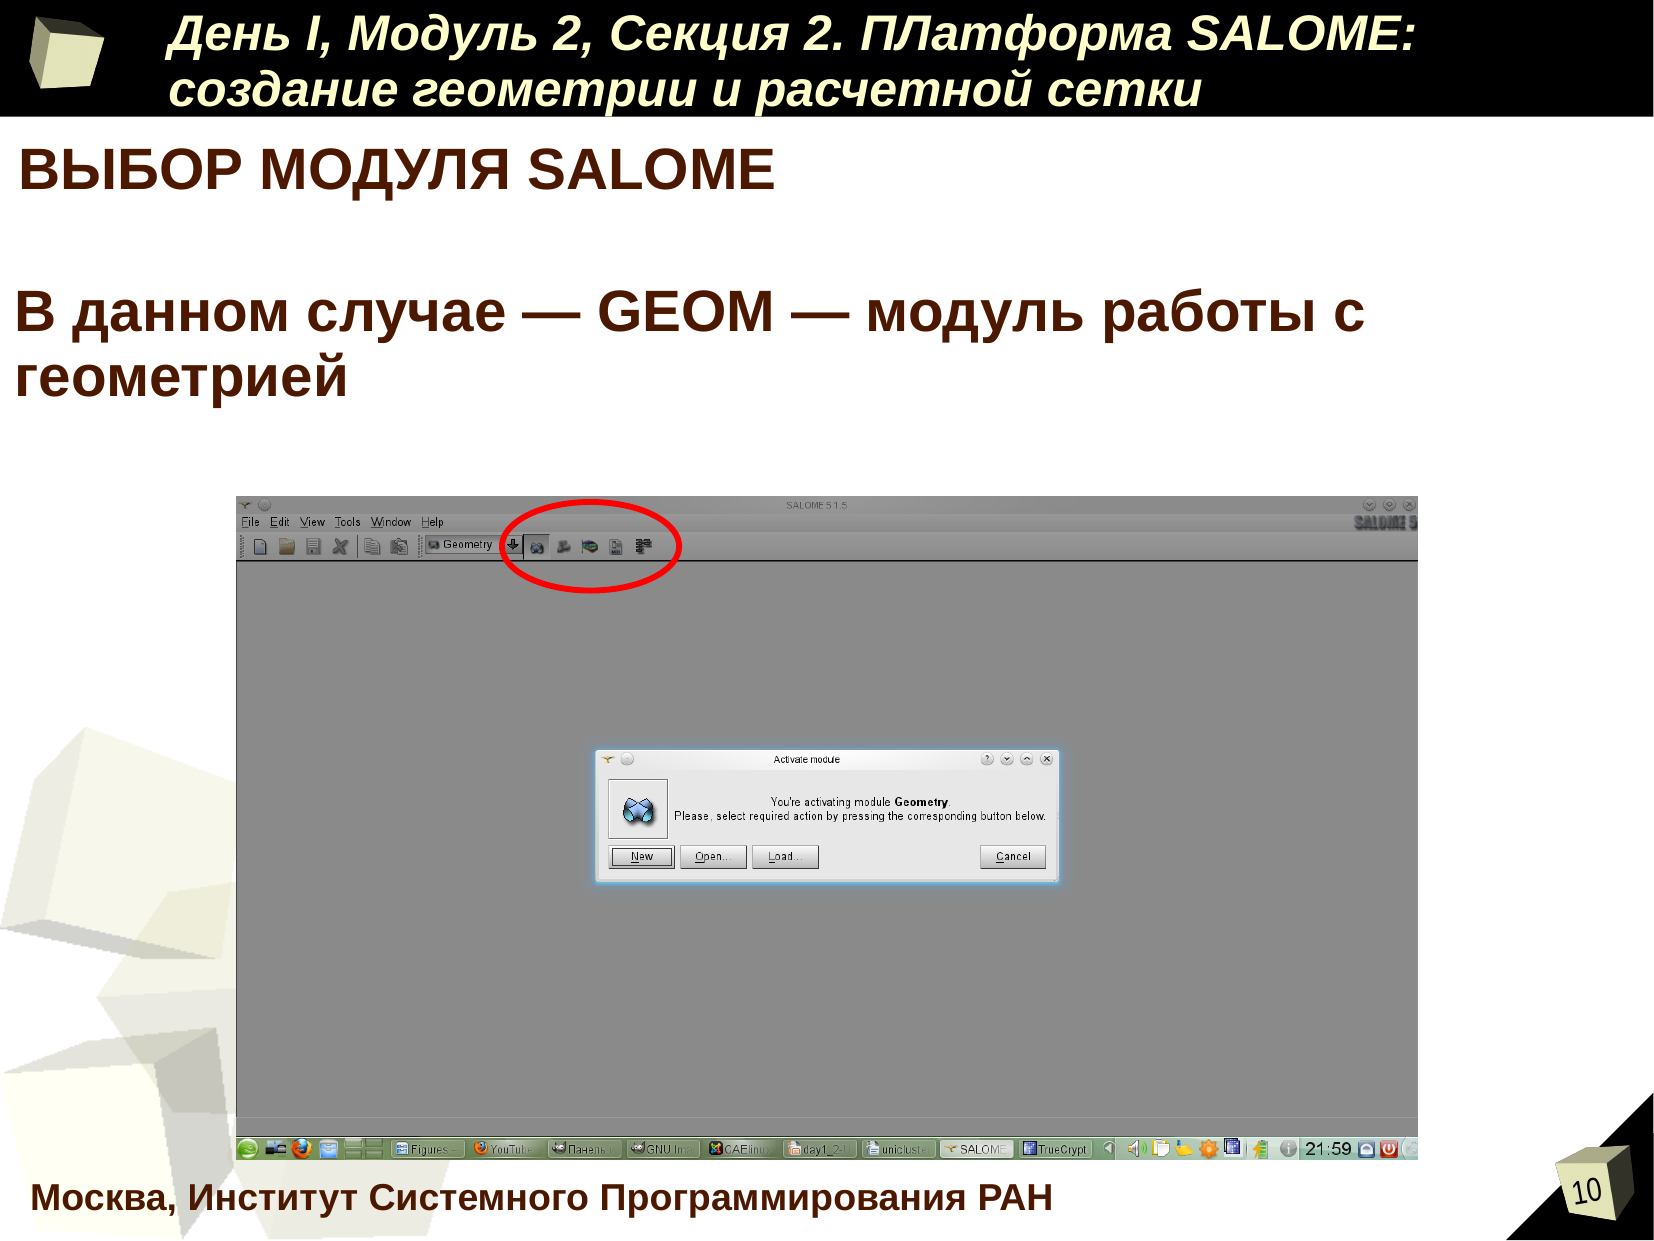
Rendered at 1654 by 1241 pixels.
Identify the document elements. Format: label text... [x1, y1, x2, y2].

text_box ВЫБОР МОДУЛЯ SALOME [4, 129, 1654, 210]
picture [0, 496, 1418, 1241]
text_box В данном случае — GEOM — модуль работы с геометрией [0, 206, 1654, 417]
picture [464, 1193, 472, 1198]
